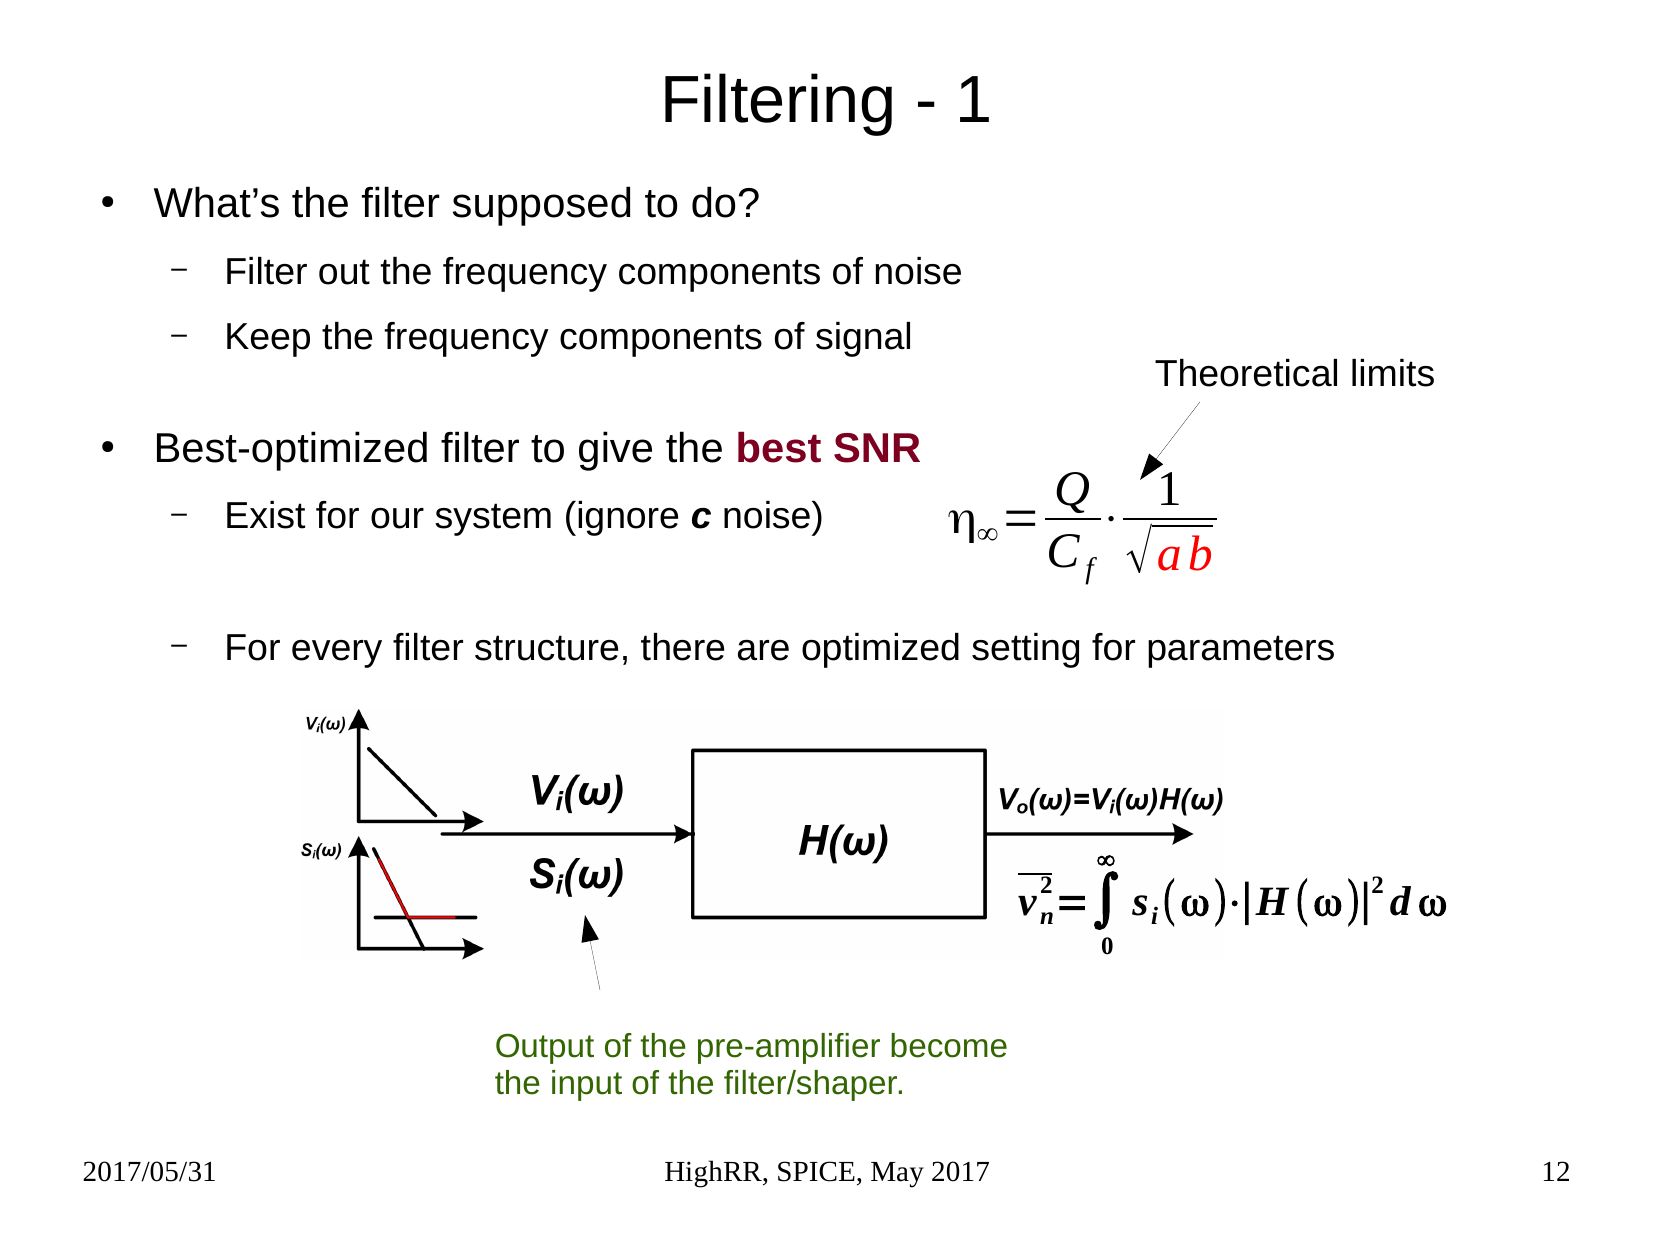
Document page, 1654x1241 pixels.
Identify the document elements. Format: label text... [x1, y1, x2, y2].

chart [1010, 852, 1456, 961]
list What’s the filter supposed to do? Filter out the frequency components of noise Keep the frequency components of signal Best-optimized filter to give the best SNR Exist for our system (ignore c noise) For every filter structure, there are optimized setting for parameters [82, 180, 1571, 1141]
title Filtering - 1 [82, 49, 1571, 151]
picture [300, 708, 1224, 961]
chart [940, 460, 1225, 586]
text_box Output of the pre-amplifier become the input of the filter/shaper. [480, 1020, 1051, 1126]
text_box Theoretical limits [1140, 345, 1531, 402]
